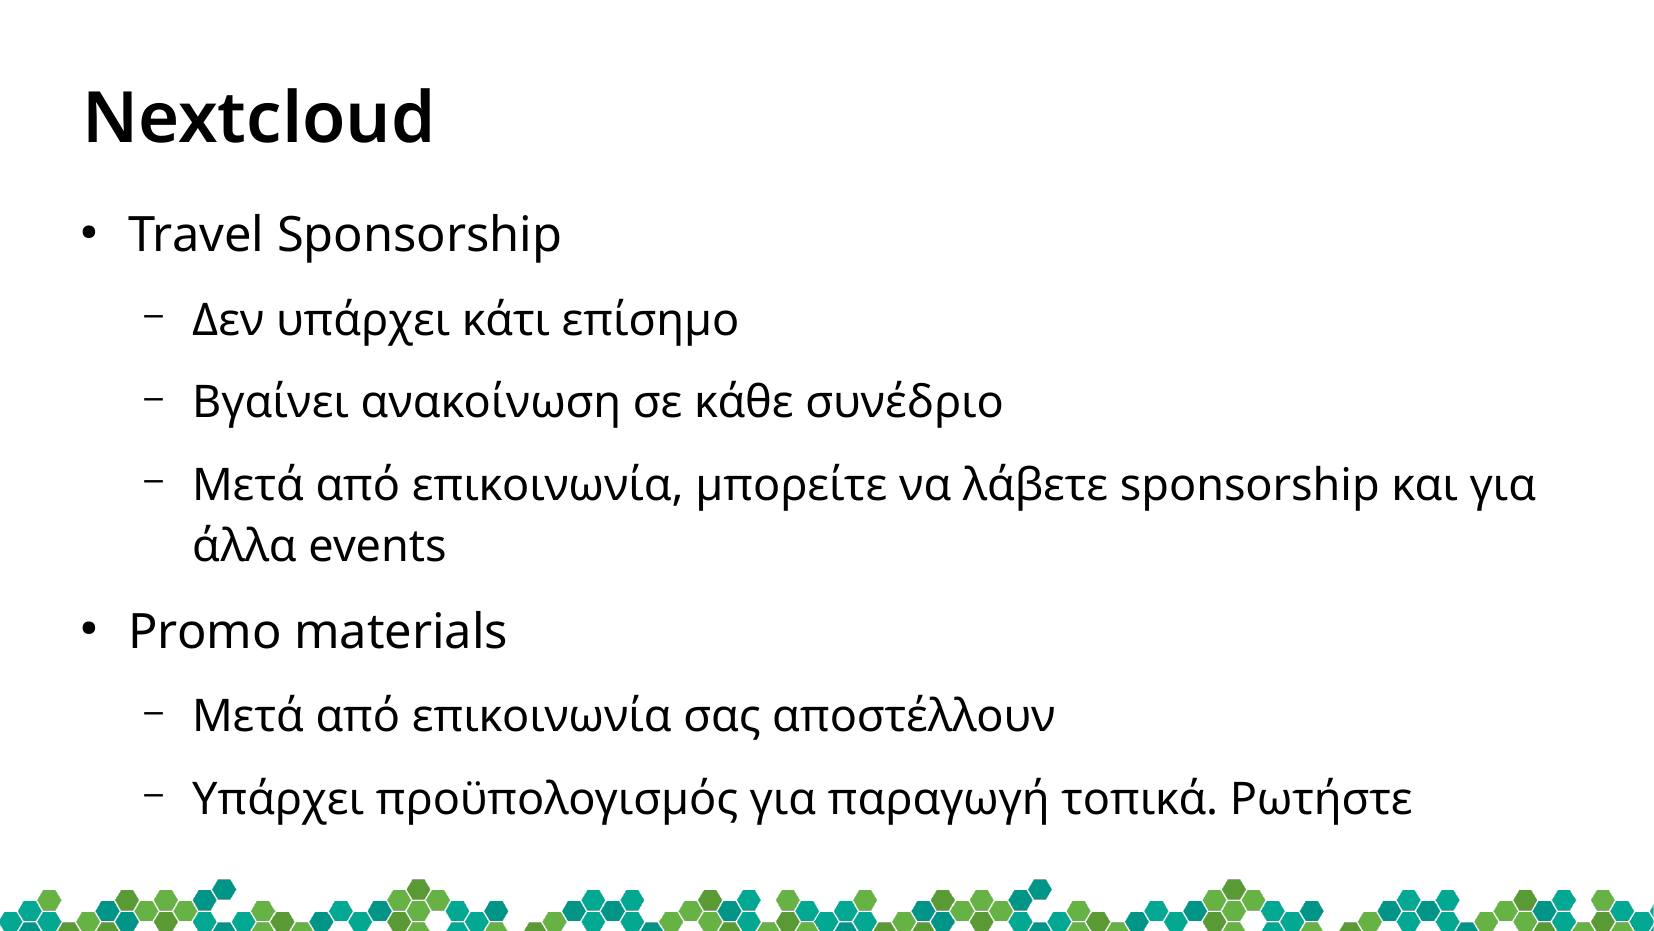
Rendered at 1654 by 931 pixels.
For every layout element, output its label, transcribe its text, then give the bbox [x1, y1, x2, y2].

picture [0, 871, 1654, 931]
title Nextcloud [82, 37, 1571, 193]
list Travel Sponsorship Δεν υπάρχει κάτι επίσημο Βγαίνει ανακοίνωση σε κάθε συνέδριο Μετά από επικοινωνία, μπορείτε να λάβετε sponsorship και για άλλα events Promo materials Μετά από επικοινωνία σας αποστέλλουν Υπάρχει προϋπολογισμός για παραγωγή τοπικά. Ρωτήστε [64, 199, 1572, 834]
